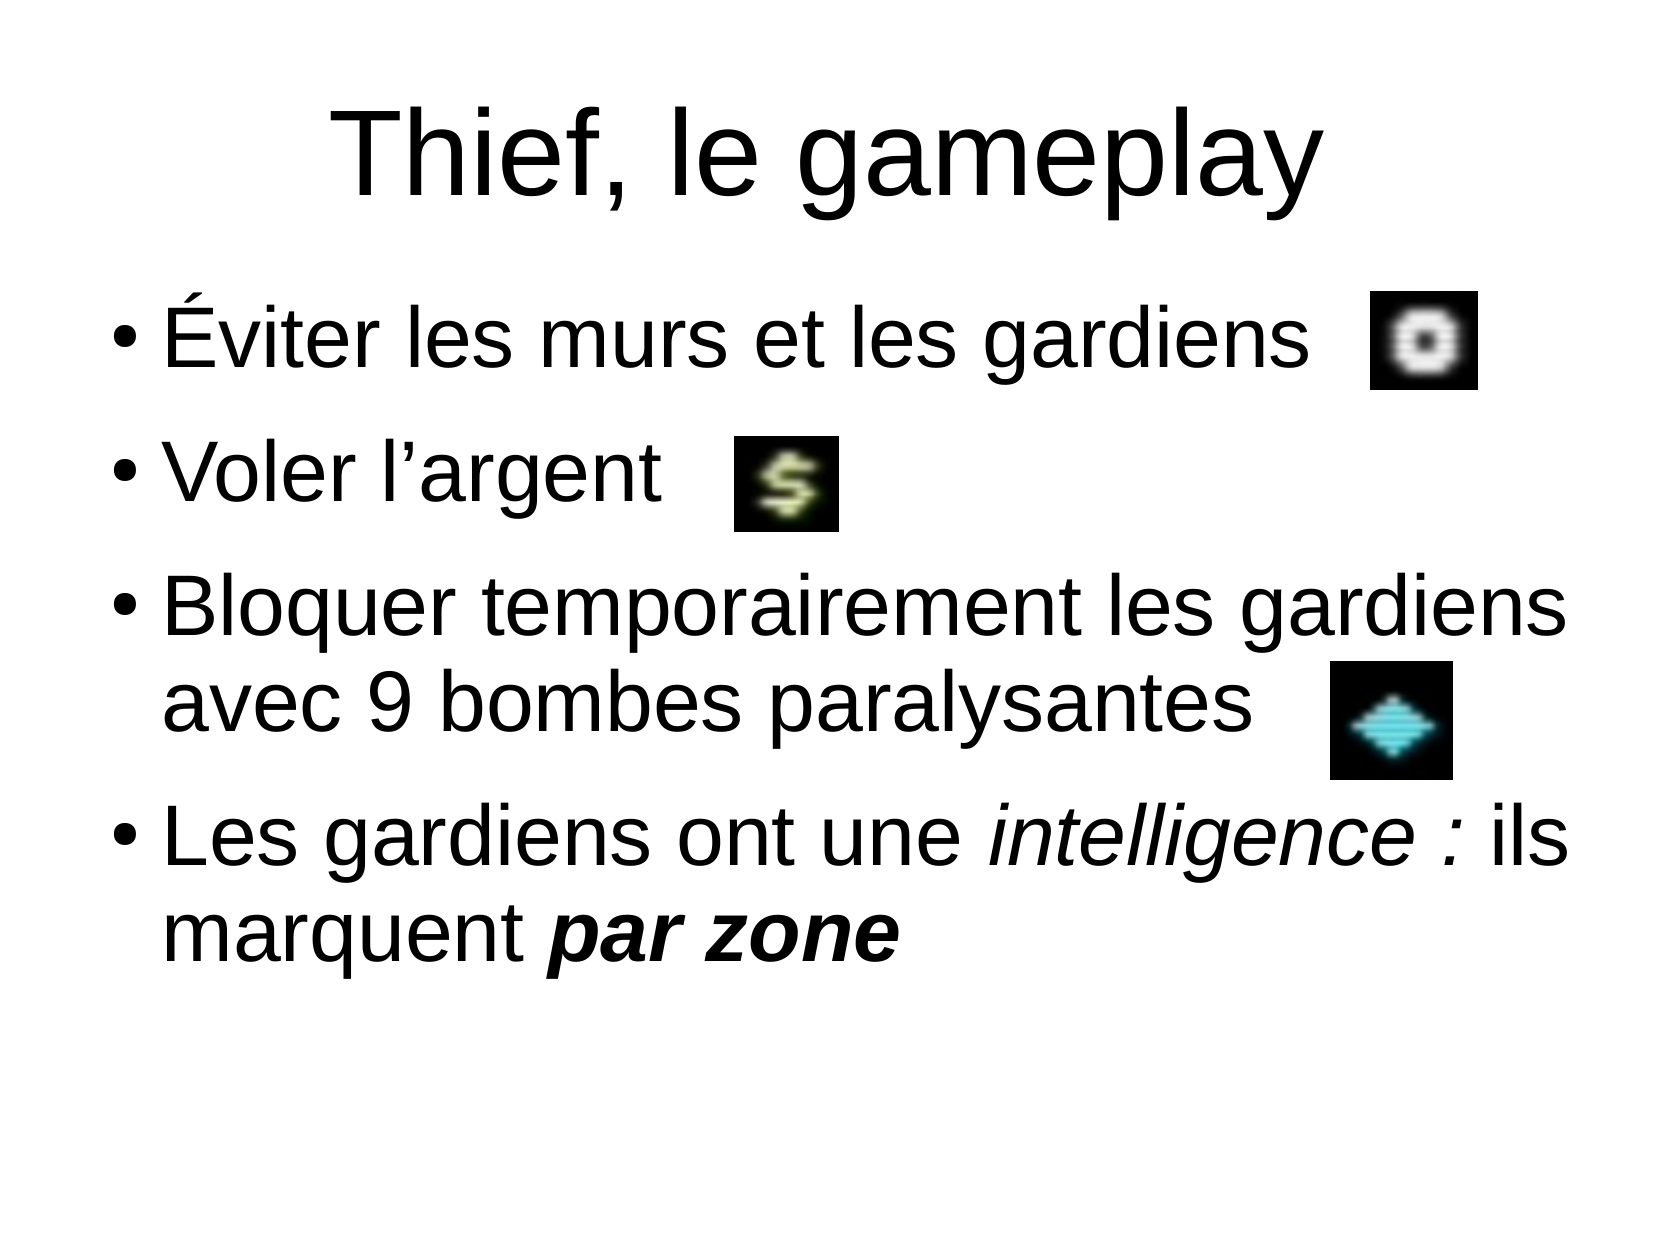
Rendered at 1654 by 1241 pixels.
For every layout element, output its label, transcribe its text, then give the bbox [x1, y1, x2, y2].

picture [734, 436, 839, 532]
picture [1330, 661, 1453, 780]
title Thief, le gameplay [82, 49, 1571, 257]
list Éviter les murs et les gardiens Voler l’argent Bloquer temporairement les gardiens avec 9 bombes paralysantes Les gardiens ont une intelligence : ils marquent par zone [92, 290, 1581, 1010]
picture [1370, 291, 1478, 390]
